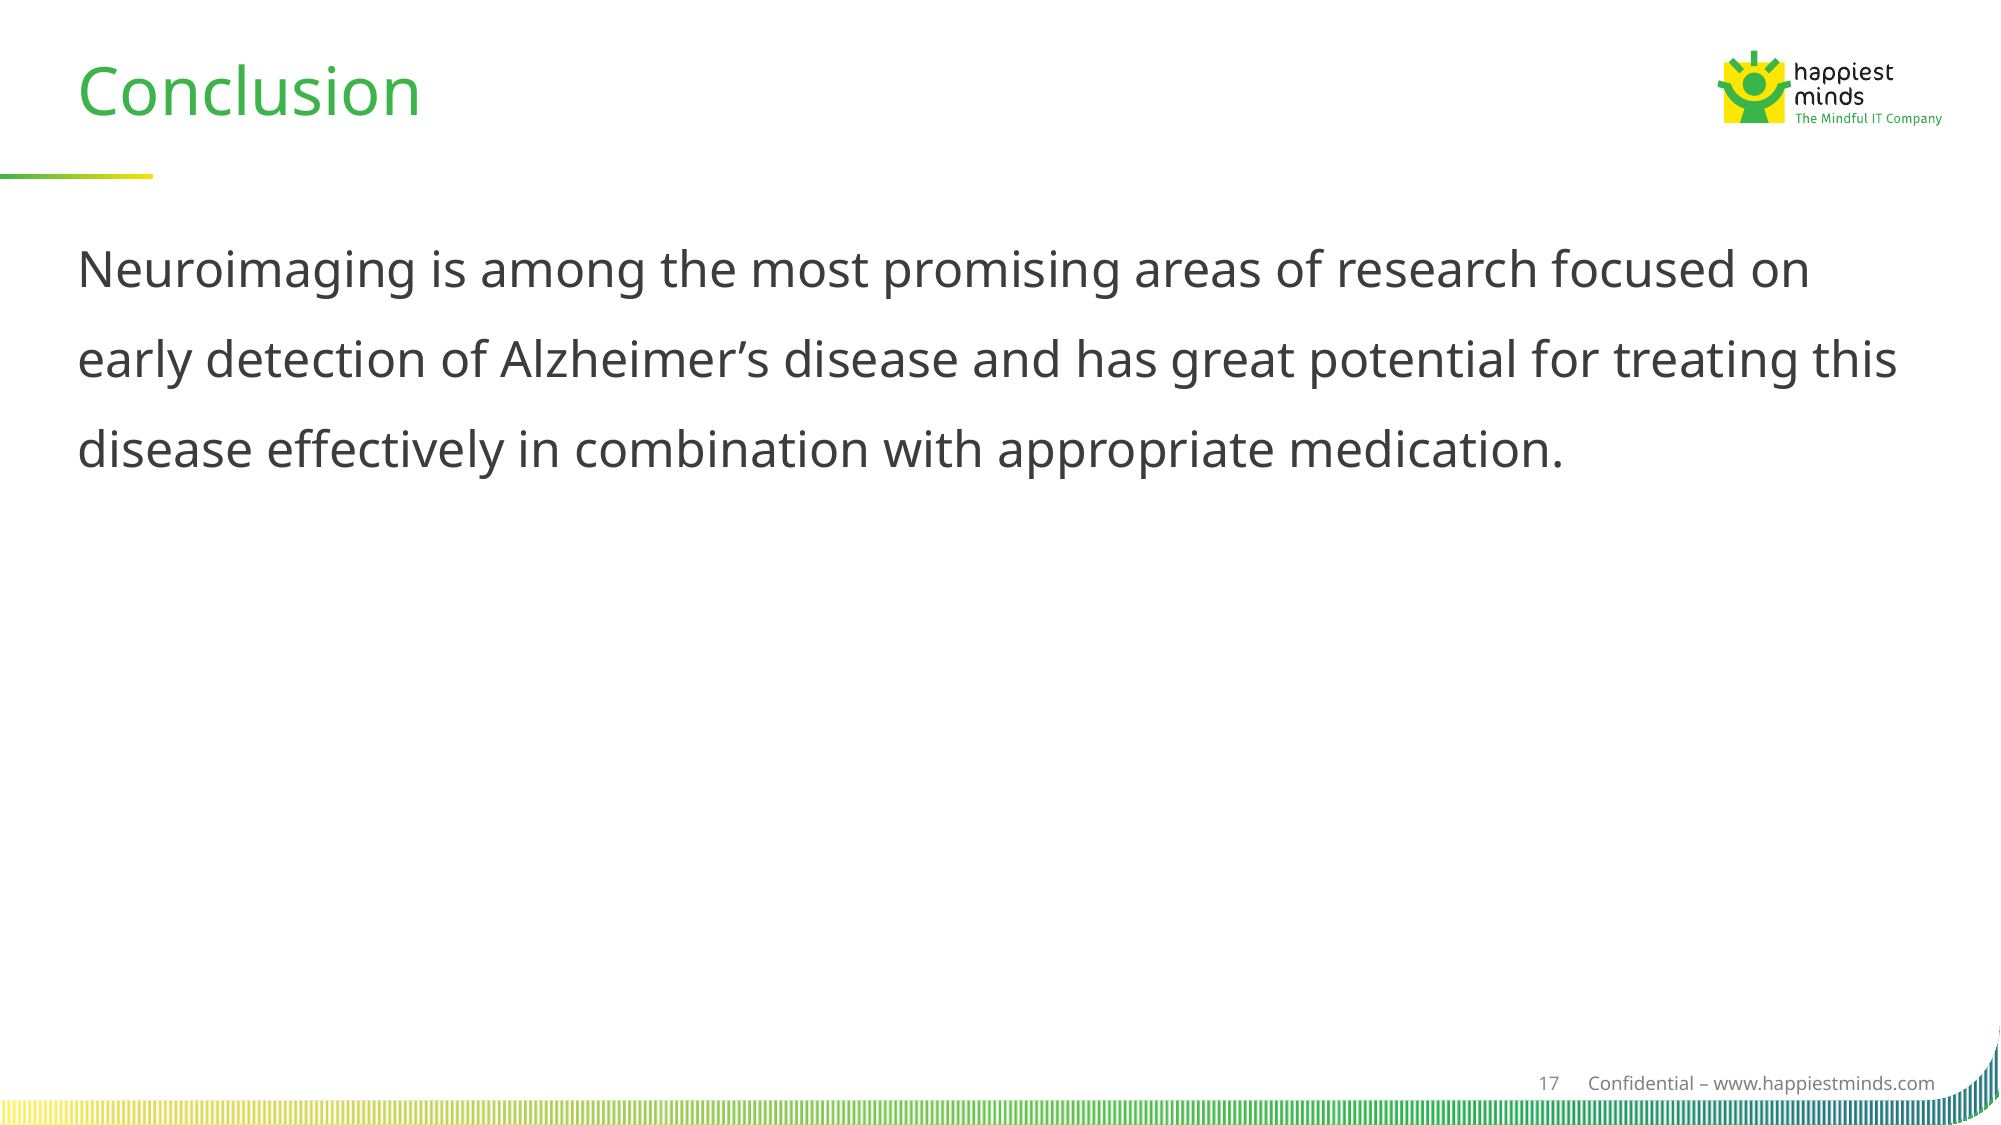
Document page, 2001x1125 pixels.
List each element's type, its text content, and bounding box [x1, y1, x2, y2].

picture [0, 985, 2000, 1125]
list Conclusion [62, 12, 1528, 166]
list Neuroimaging is among the most promising areas of research focused on early detection of Alzheimer’s disease and has great potential for treating this disease effectively in combination with appropriate medication. [62, 200, 1938, 1029]
slide_number <number> [1124, 1054, 1575, 1115]
